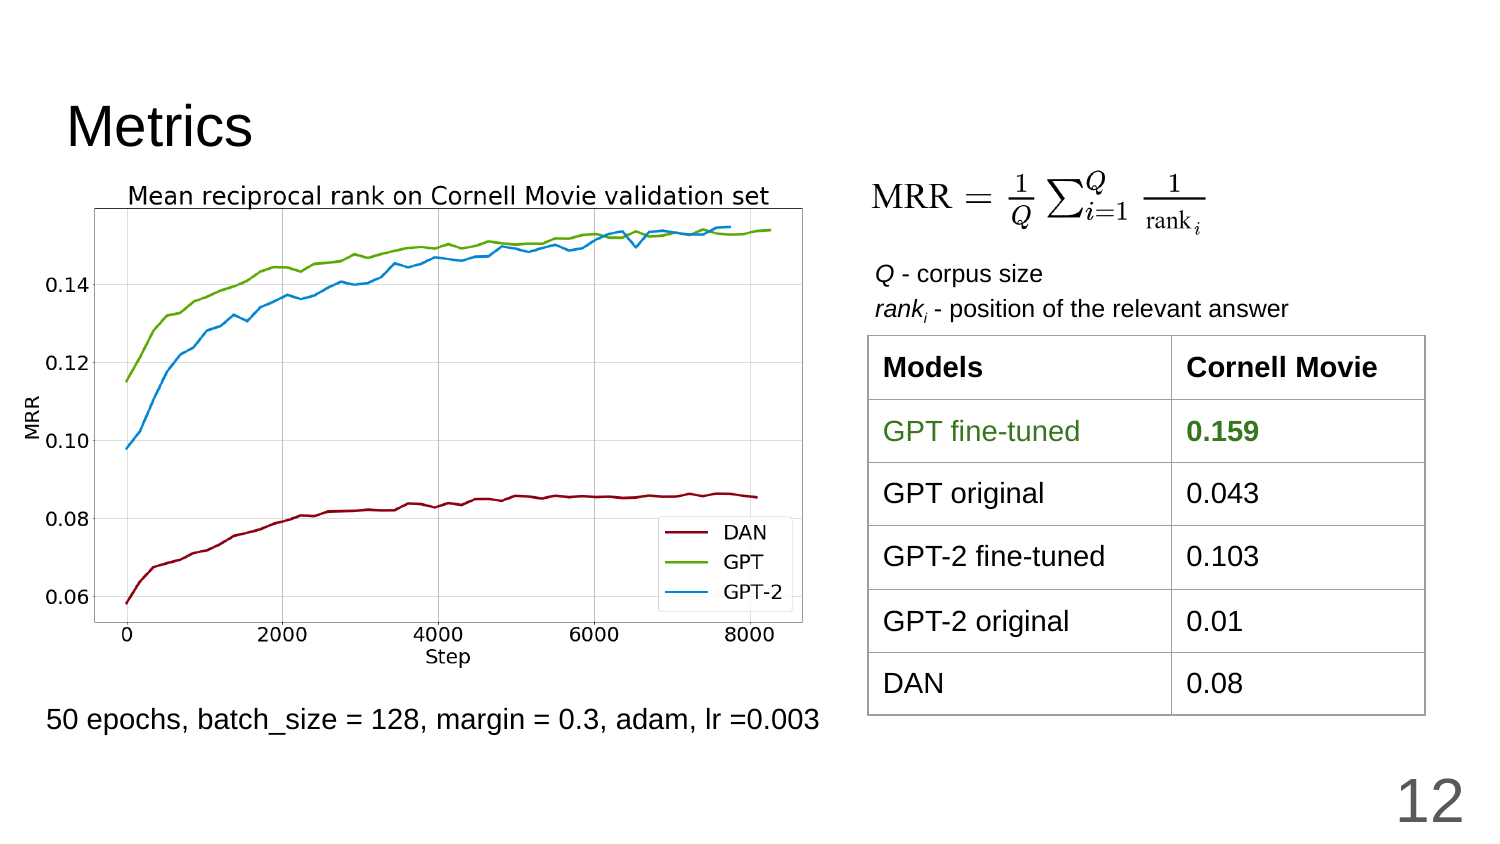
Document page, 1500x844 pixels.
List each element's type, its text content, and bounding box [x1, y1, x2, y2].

table_cell 0.159 [1172, 400, 1424, 462]
table_cell GPT fine-tuned [869, 400, 1171, 462]
table_cell GPT original [869, 463, 1171, 525]
table_cell 0.08 [1172, 653, 1424, 714]
slide_number 12 [1367, 764, 1480, 830]
picture [13, 179, 848, 674]
table_header Models [869, 336, 1171, 399]
picture [871, 166, 1210, 237]
table_cell GPT-2 fine-tuned [869, 526, 1171, 589]
table_header Cornell Movie [1172, 336, 1424, 399]
title Metrics [51, 72, 1449, 167]
table_cell DAN [869, 653, 1171, 714]
table_cell GPT-2 original [869, 590, 1171, 652]
table_cell 0.01 [1172, 590, 1424, 652]
list Q - corpus size ranki - position of the relevant answer [860, 237, 1313, 343]
text_box 50 epochs, batch_size = 128, margin = 0.3, adam, lr =0.003 [31, 685, 848, 741]
table_cell 0.103 [1172, 526, 1424, 589]
table_cell 0.043 [1172, 463, 1424, 525]
